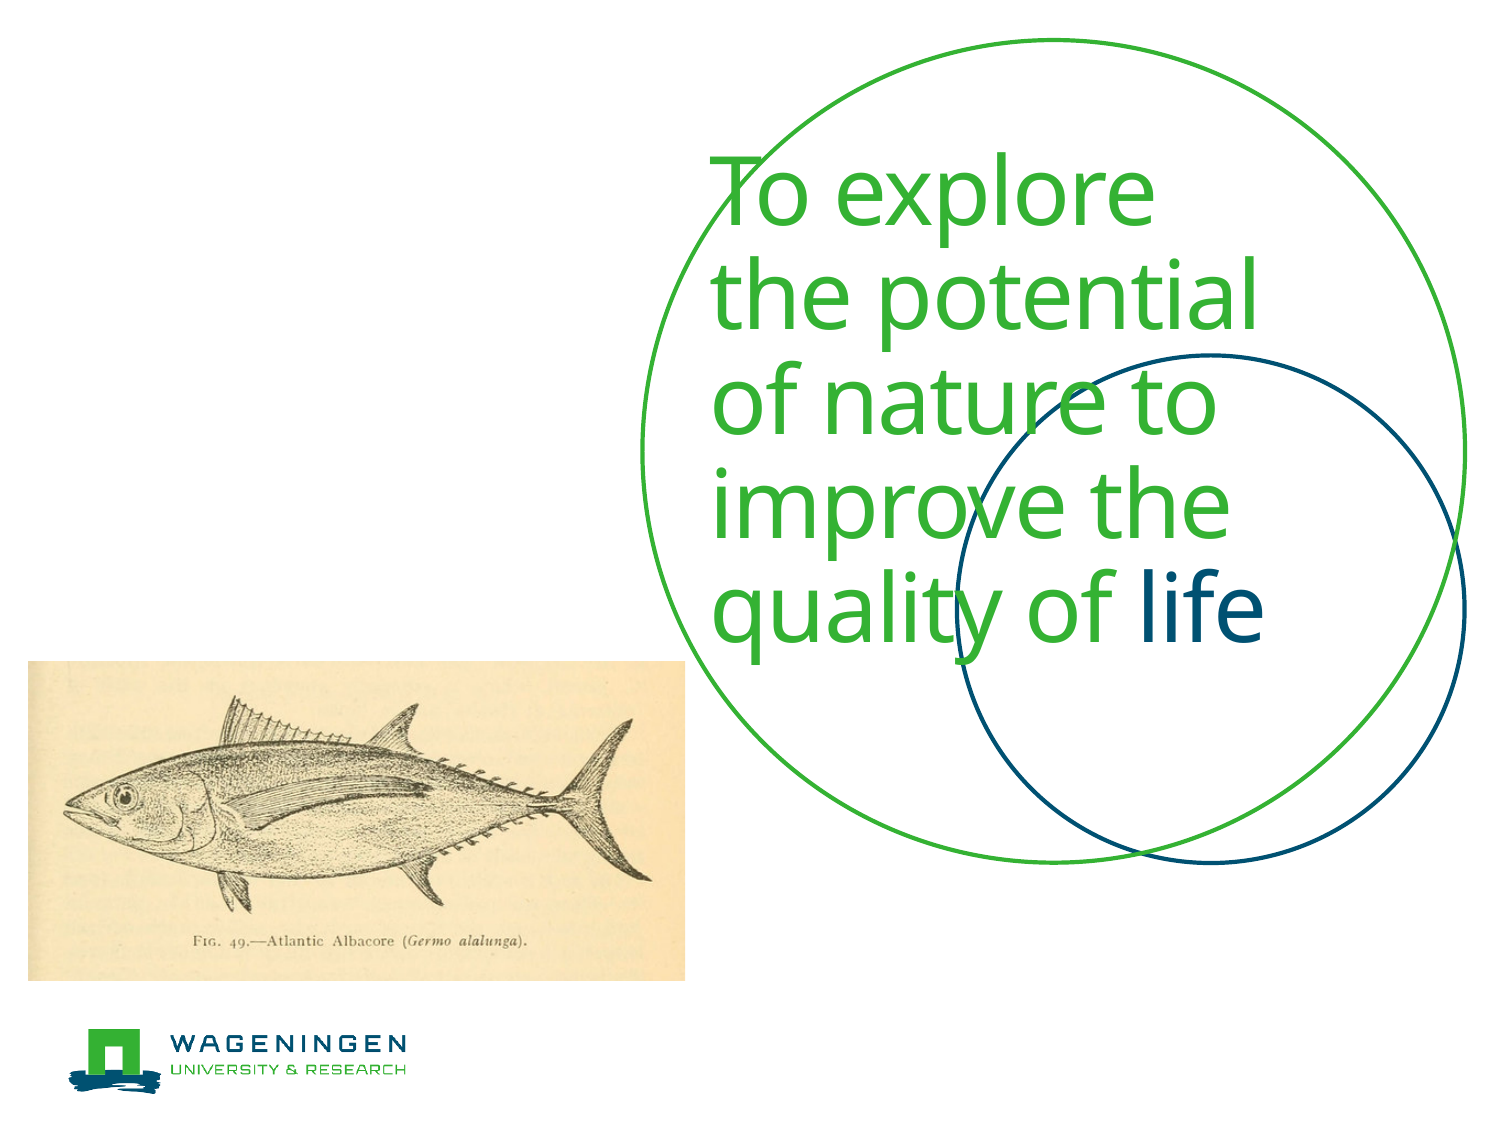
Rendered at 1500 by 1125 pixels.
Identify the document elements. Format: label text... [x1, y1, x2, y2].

text_box To explore the potential of nature to improve the quality of life [695, 133, 1283, 670]
picture [0, 0, 1500, 1125]
text_box To explore the potential of nature to improve the quality of life [695, 133, 788, 244]
